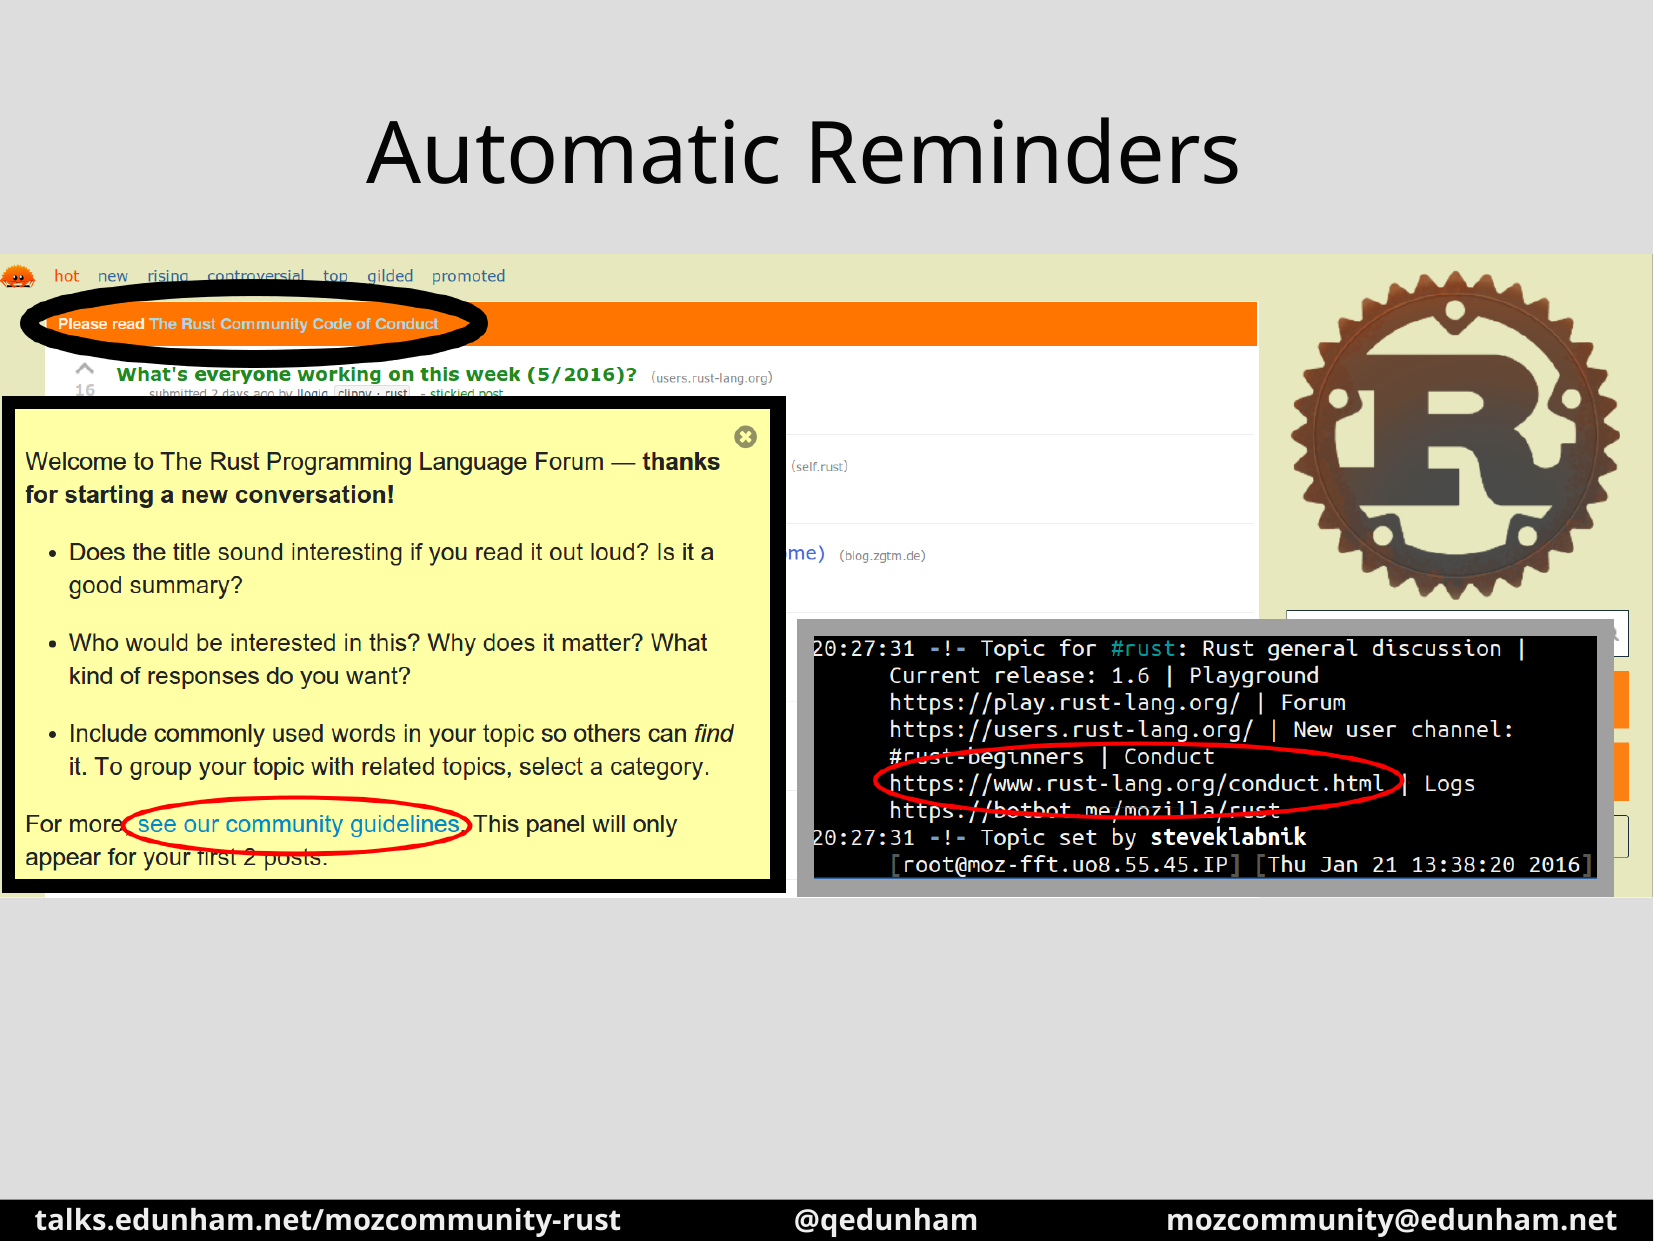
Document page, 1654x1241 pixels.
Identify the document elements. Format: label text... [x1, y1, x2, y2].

picture [0, 254, 1653, 898]
title Automatic Reminders [15, 47, 1594, 253]
